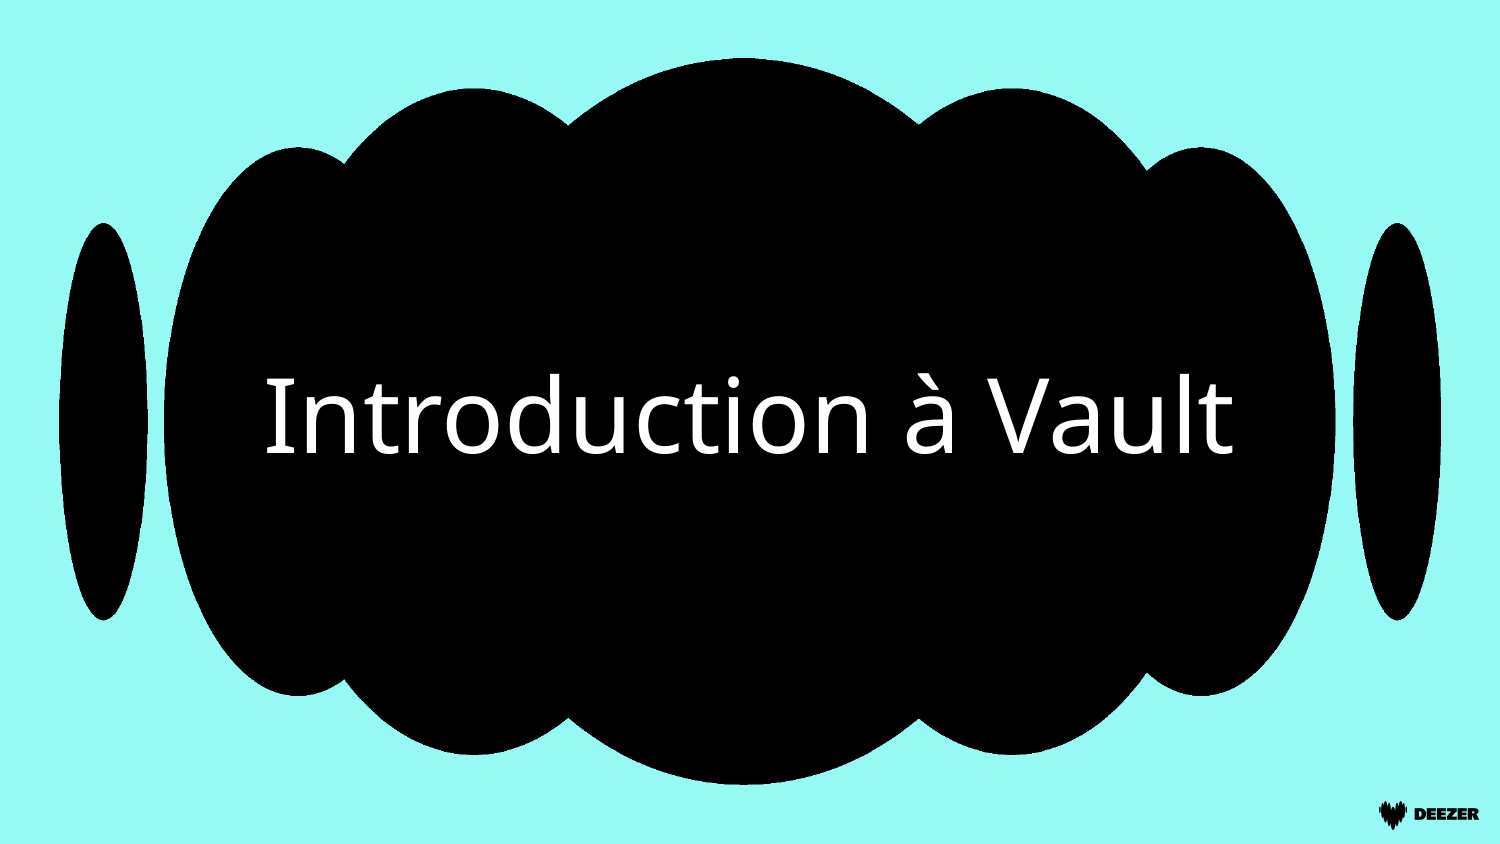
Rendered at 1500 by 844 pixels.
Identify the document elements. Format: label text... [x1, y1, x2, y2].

picture [1379, 801, 1479, 830]
picture [59, 58, 1441, 785]
title Introduction à Vault [241, 233, 1259, 611]
